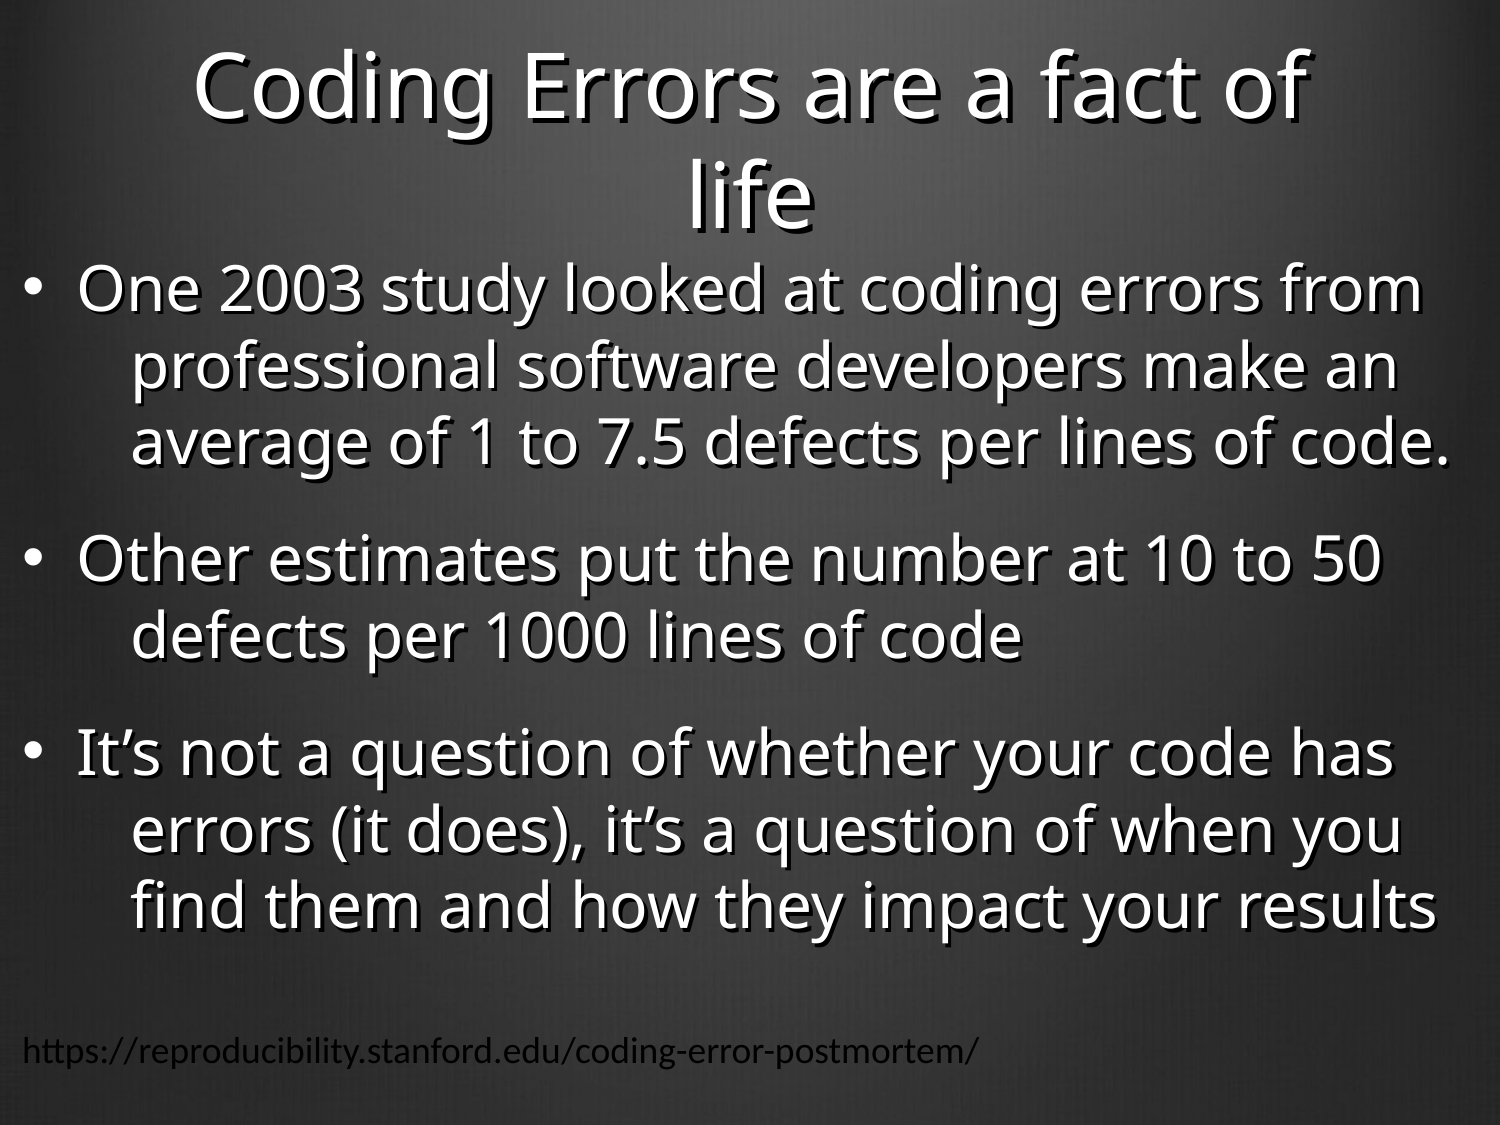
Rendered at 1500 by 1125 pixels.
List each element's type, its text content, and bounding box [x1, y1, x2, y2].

text_box https://reproducibility.stanford.edu/coding-error-postmortem/ [7, 1019, 1321, 1079]
list One 2003 study looked at coding errors from professional software developers make an average of 1 to 7.5 defects per lines of code. Other estimates put the number at 10 to 50 defects per 1000 lines of code It’s not a question of whether your code has errors (it does), it’s a question of when you find them and how they impact your results [7, 239, 1493, 1000]
title Coding Errors are a fact of life [112, 19, 1388, 239]
